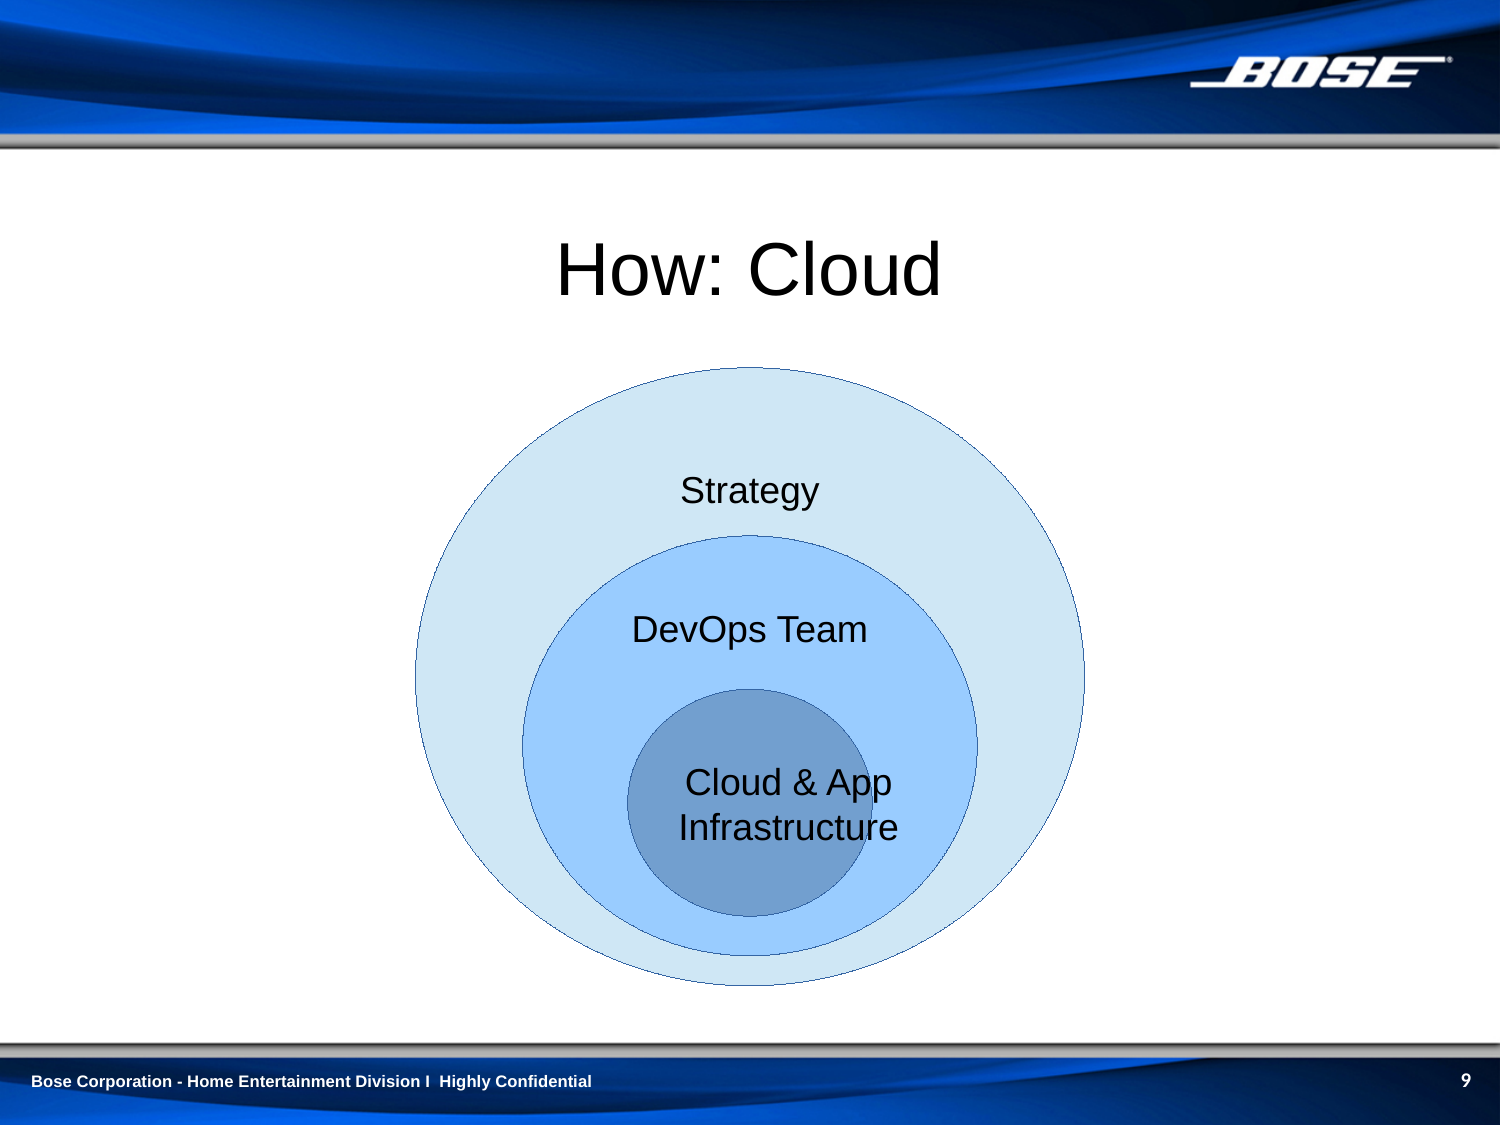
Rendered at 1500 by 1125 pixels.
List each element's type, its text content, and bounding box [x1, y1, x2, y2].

text_box DevOps Team [522, 535, 978, 956]
text_box Cloud & App Infrastructure [627, 689, 873, 917]
text_box Strategy [415, 367, 1085, 986]
text_box How: Cloud [74, 185, 1425, 345]
picture [0, 0, 1500, 1125]
